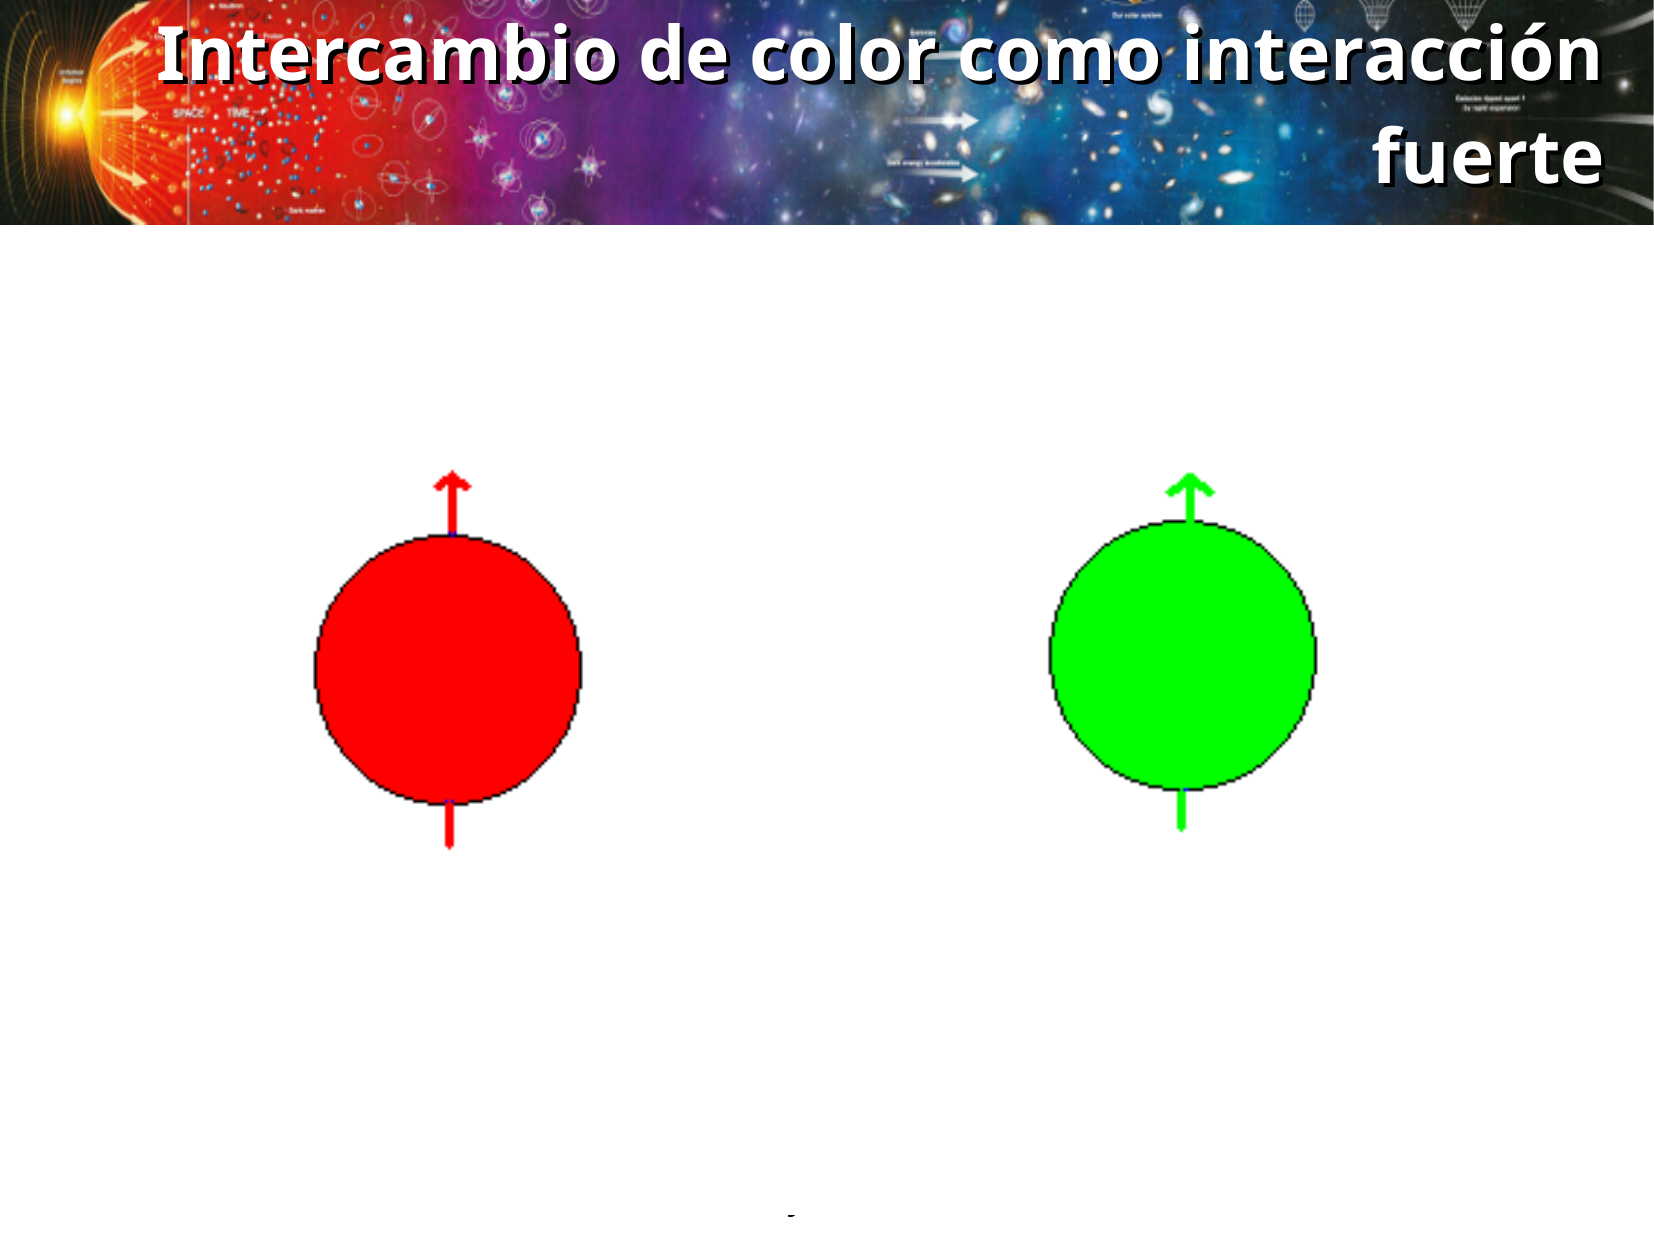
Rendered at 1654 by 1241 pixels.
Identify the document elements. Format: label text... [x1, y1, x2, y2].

picture [0, 238, 1654, 1216]
title Intercambio de color como interacción fuerte [45, 15, 1606, 191]
picture [0, 0, 1654, 225]
